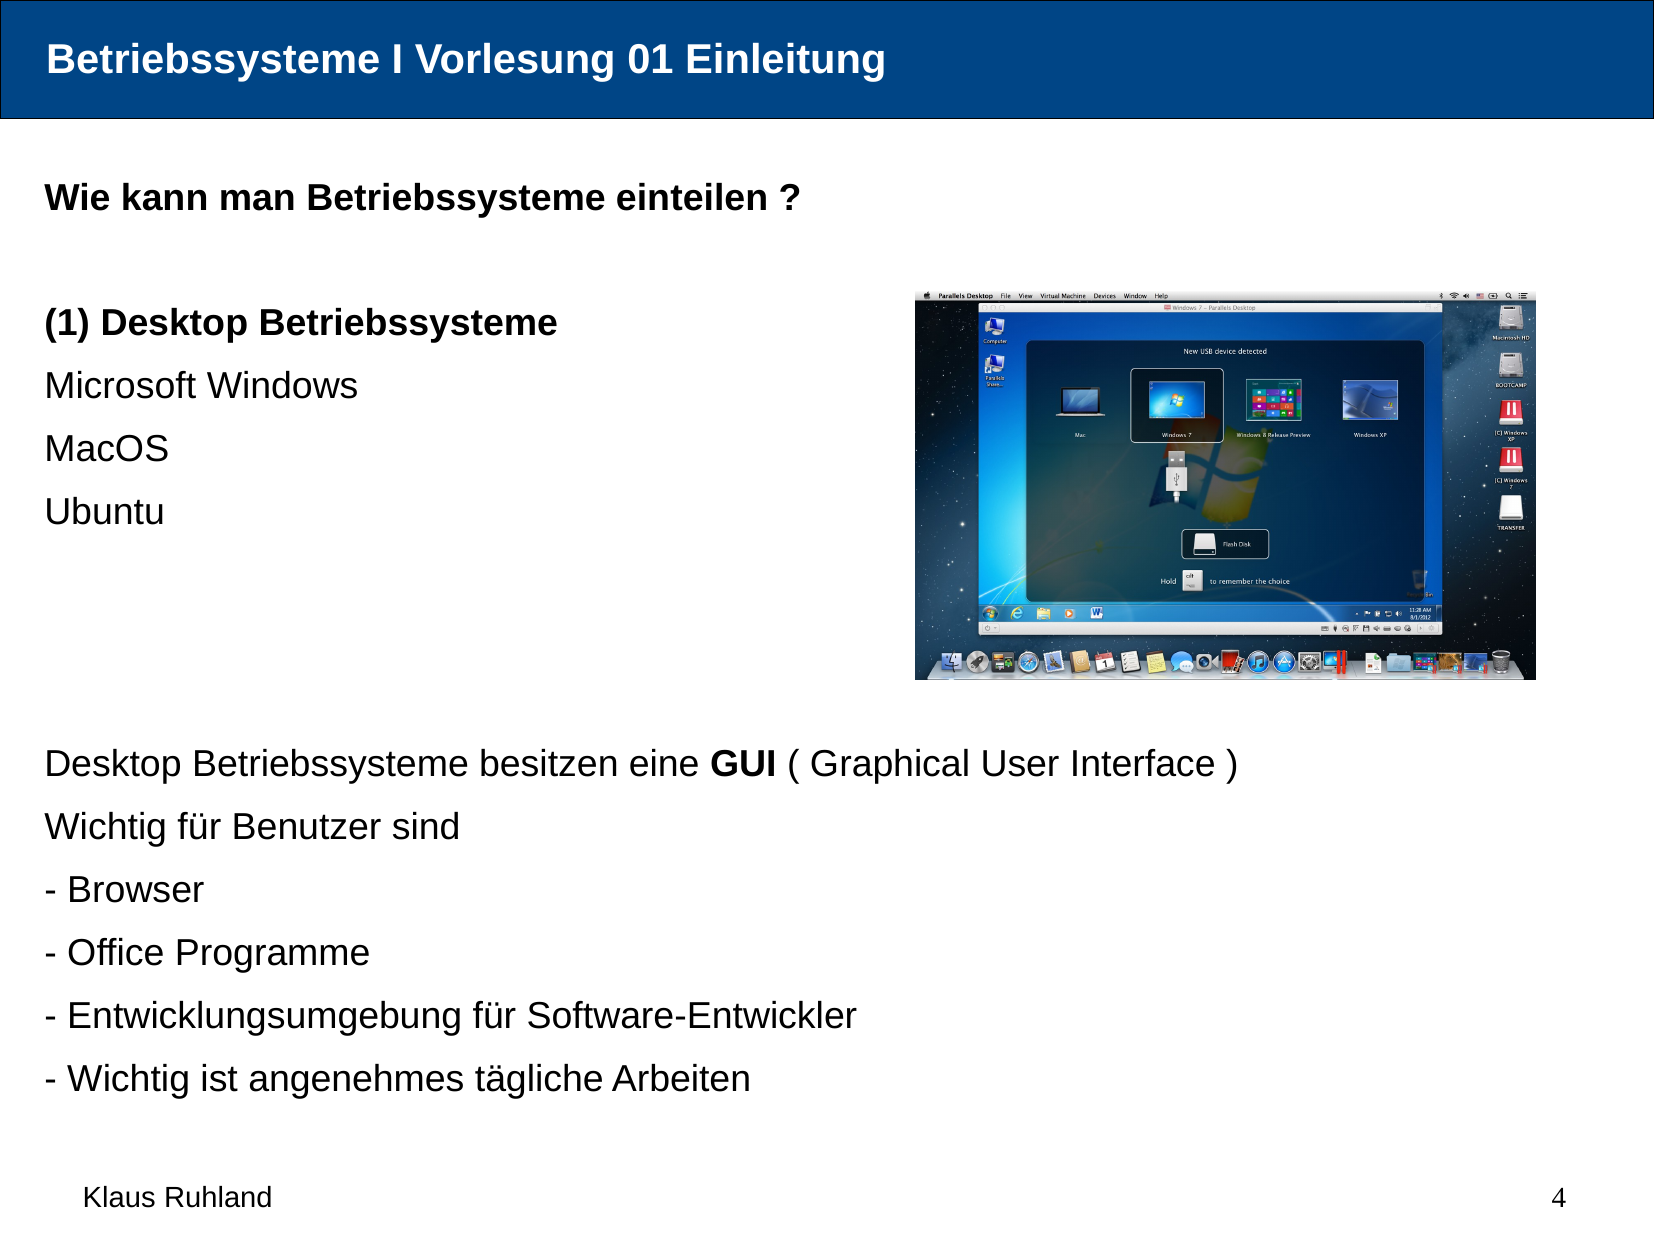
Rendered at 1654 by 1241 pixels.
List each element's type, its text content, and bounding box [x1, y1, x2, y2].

picture [915, 291, 1536, 680]
text_box Wie kann man Betriebssysteme einteilen ? (1) Desktop Betriebssysteme Microsoft Windows MacOS Ubuntu Desktop Betriebssysteme besitzen eine GUI ( Graphical User Interface ) Wichtig für Benutzer sind - Browser - Office Programme - Entwicklungsumgebung für Software-Entwickler - Wichtig ist angenehmes tägliche Arbeiten [29, 147, 1565, 1107]
